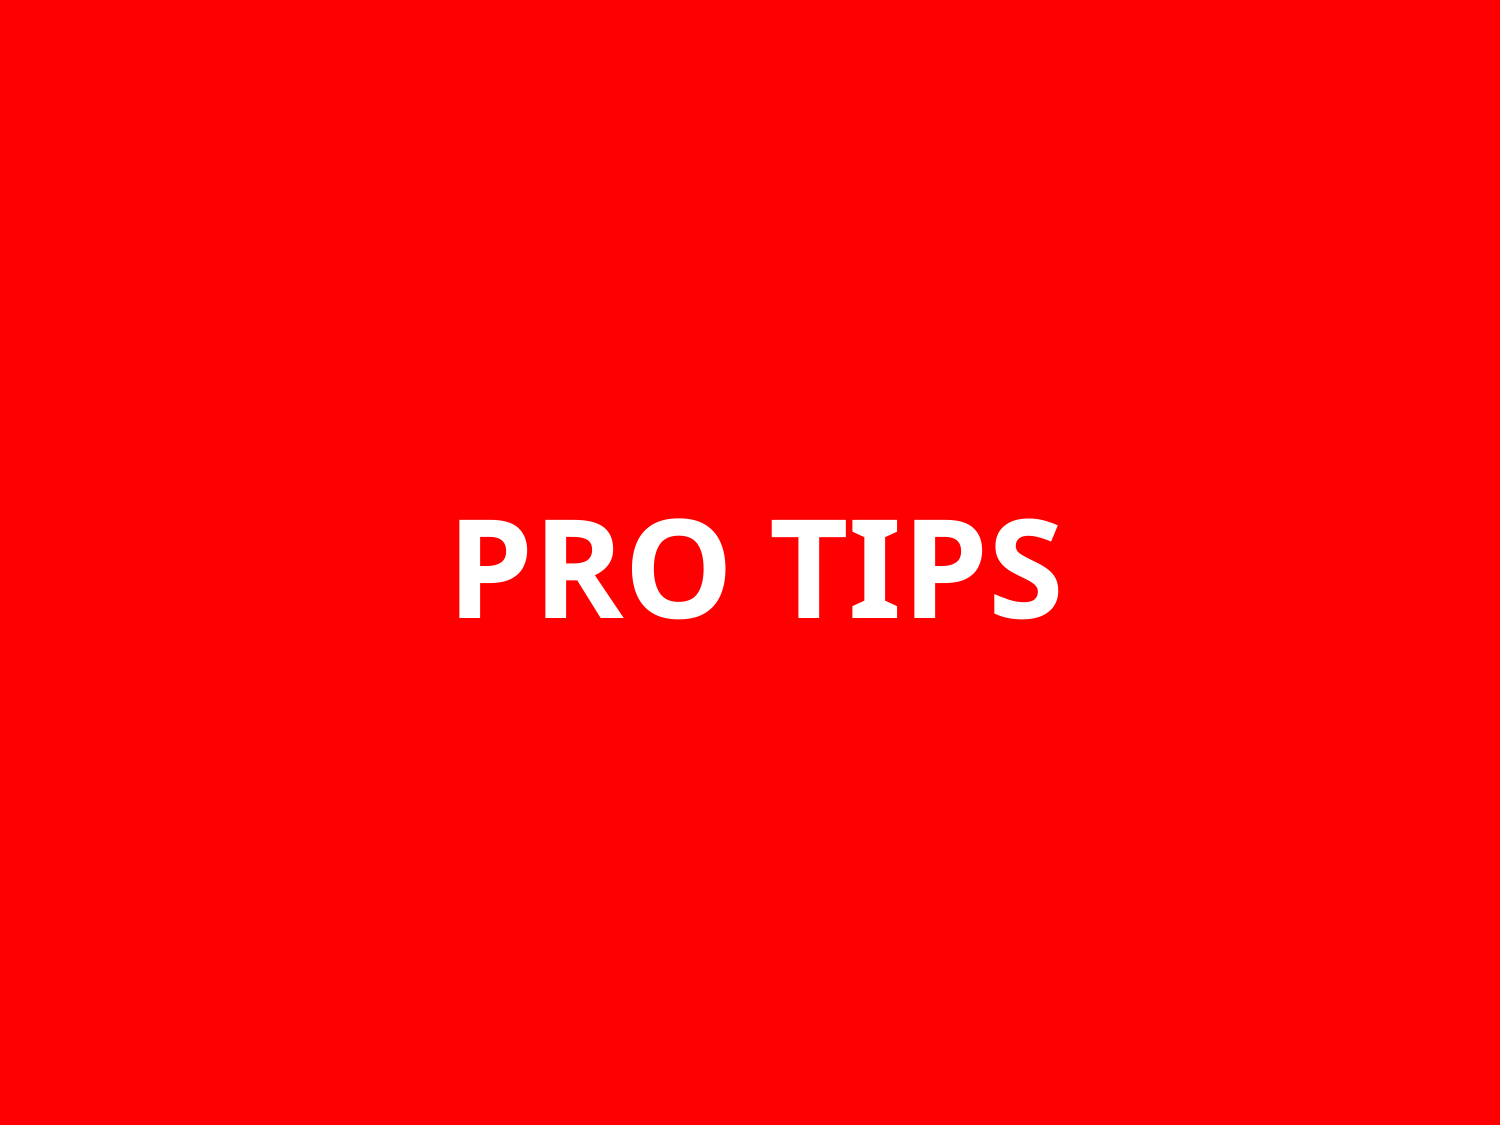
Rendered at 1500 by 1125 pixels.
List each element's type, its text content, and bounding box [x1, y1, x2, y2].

title PRO TIPS [118, 451, 1394, 675]
